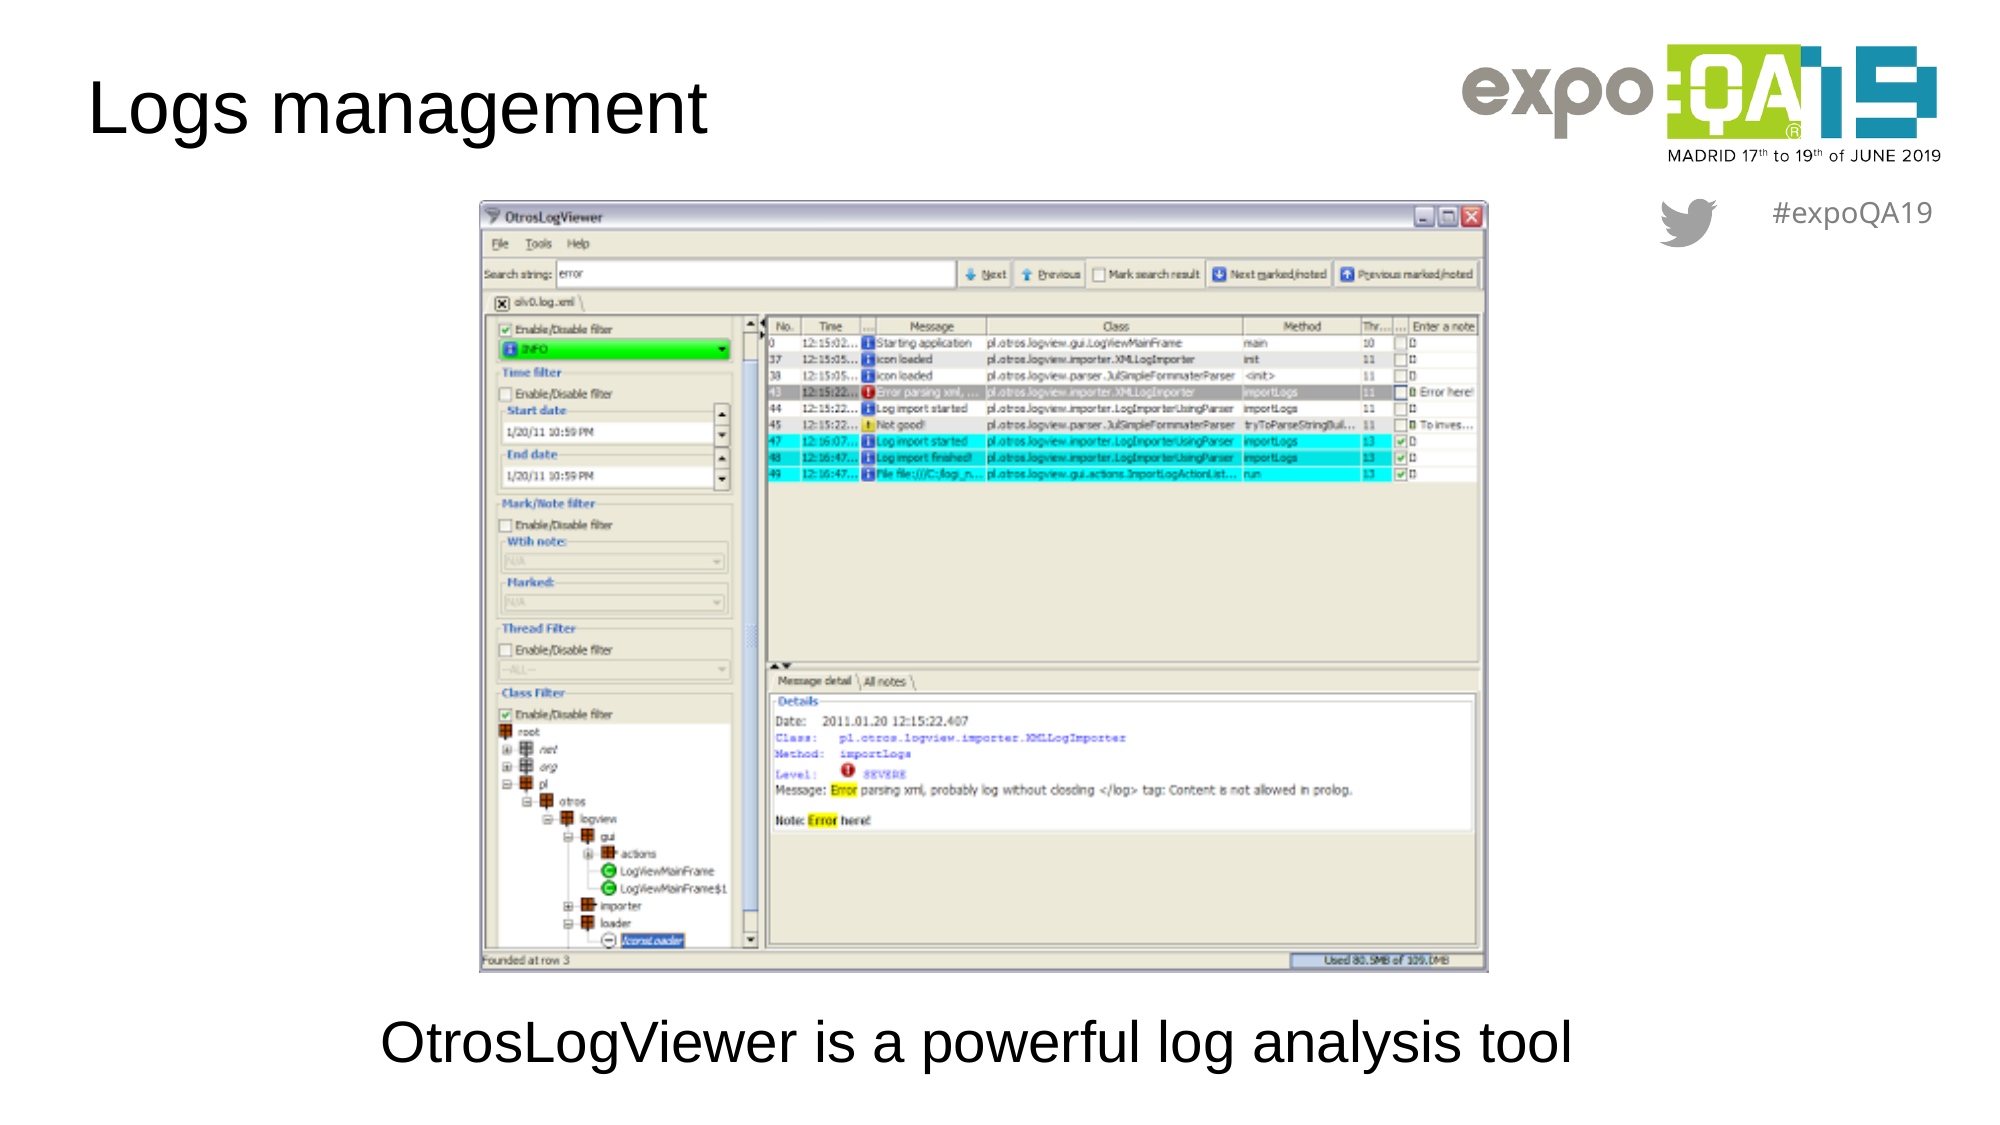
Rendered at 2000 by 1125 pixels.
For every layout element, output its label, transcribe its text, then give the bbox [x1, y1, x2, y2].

picture [1659, 193, 1718, 253]
title Logs management [72, 54, 1277, 164]
text_box OtrosLogViewer is a powerful log analysis tool [366, 1001, 1654, 1099]
picture [1429, 37, 1948, 165]
picture [479, 200, 1489, 973]
text_box [0, 1015, 1501, 1125]
